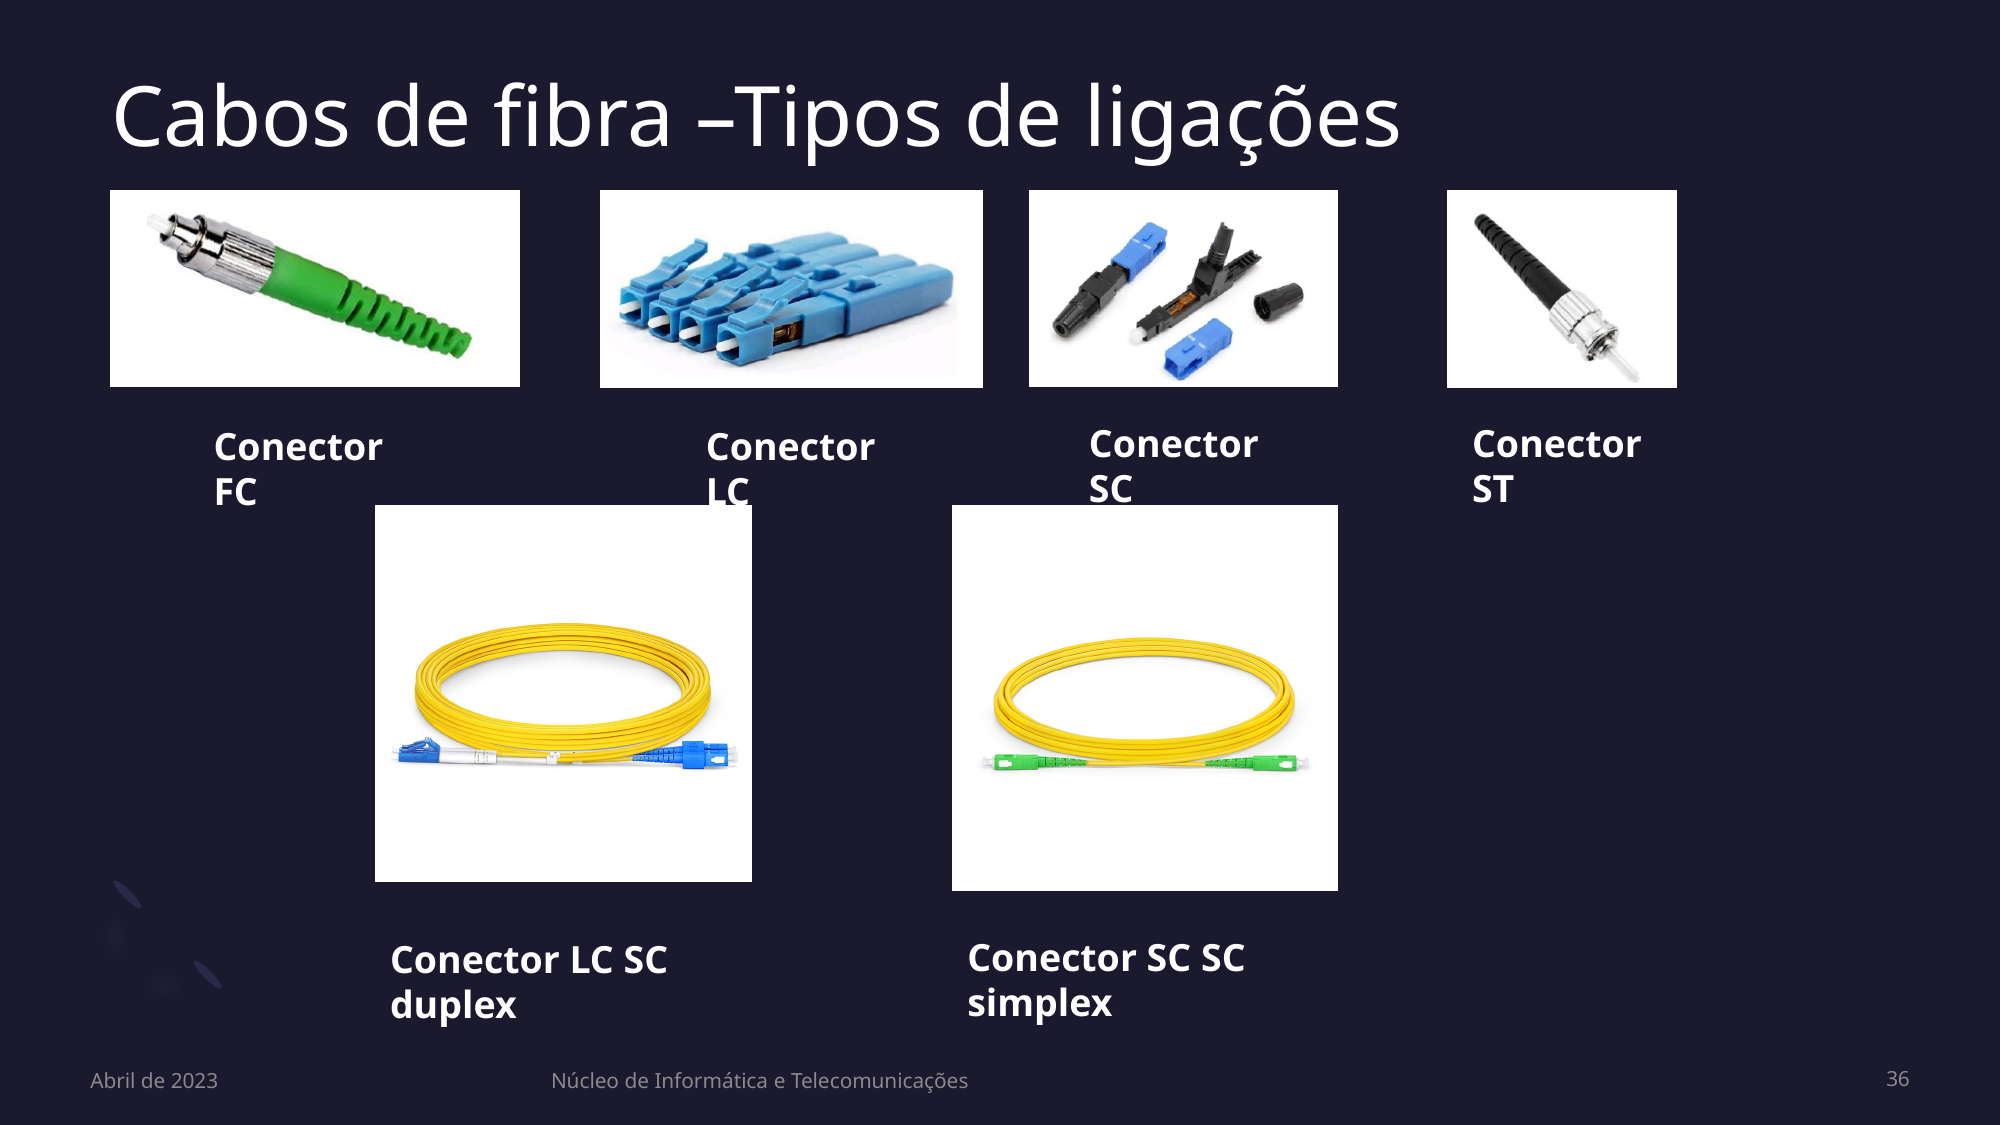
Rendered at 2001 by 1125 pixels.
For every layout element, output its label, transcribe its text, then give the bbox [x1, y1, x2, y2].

slide_number <número> [1632, 1067, 1910, 1093]
text_box Conector LC [691, 415, 926, 521]
text_box Conector FC [198, 415, 434, 521]
picture [110, 190, 520, 387]
picture [375, 505, 752, 882]
text_box Conector LC SC duplex [375, 928, 752, 1034]
text_box Conector ST [1457, 412, 1692, 518]
text_box Cabos de fibra –Tipos de ligações [110, 38, 1506, 165]
text_box Conector SC [1074, 412, 1309, 505]
slide_number Abril de 2023 [90, 1067, 522, 1093]
footer Núcleo de Informática e Telecomunicações [551, 1067, 1598, 1093]
picture [600, 190, 983, 388]
picture [1029, 190, 1338, 387]
text_box Conector SC SC simplex [952, 926, 1349, 1032]
picture [952, 505, 1338, 891]
text_box Cabos de fibra –Tipos de ligações [815, 107, 840, 141]
picture [1447, 190, 1677, 388]
text_box Cabos de fibra –Tipos de ligações [1139, 107, 1164, 141]
